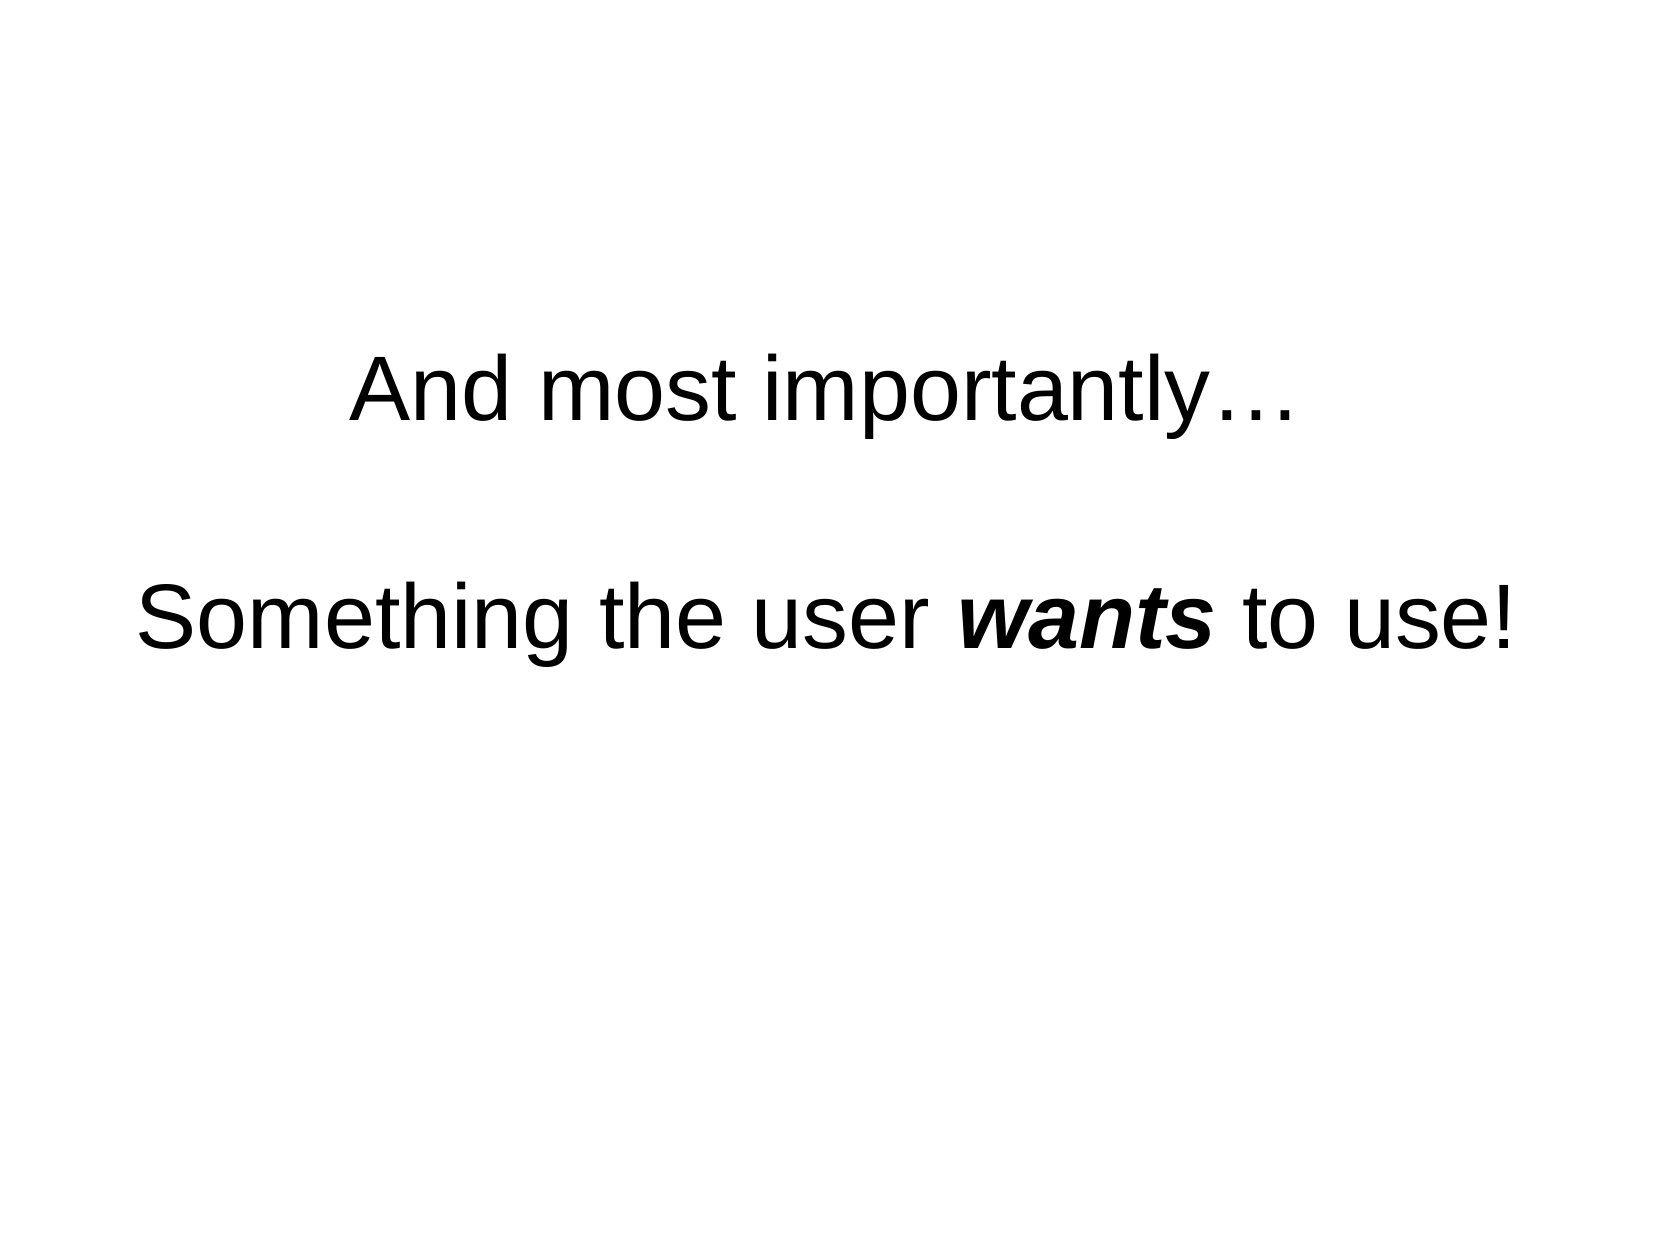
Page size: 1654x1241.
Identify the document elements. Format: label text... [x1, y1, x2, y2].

title Something the user wants to use! [82, 512, 1571, 721]
title And most importantly… [82, 285, 1571, 493]
